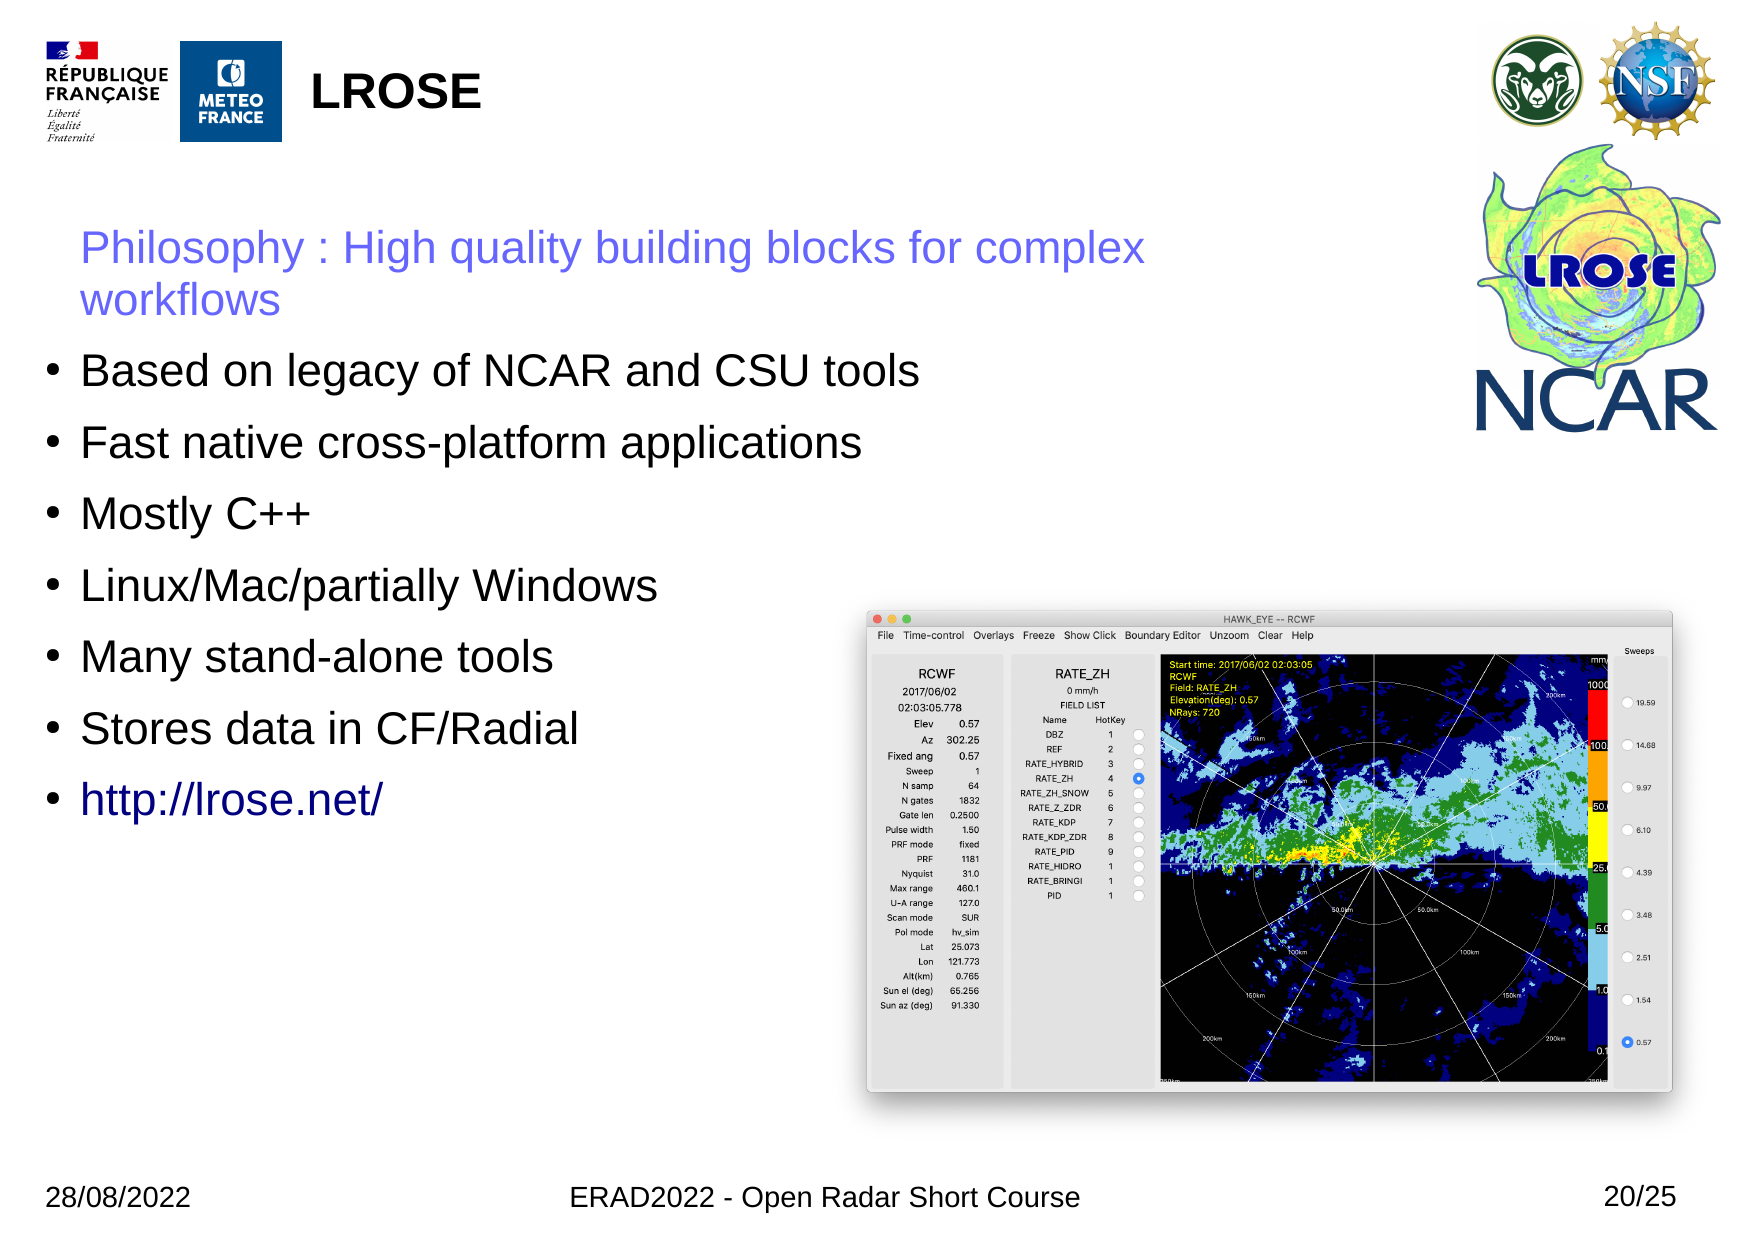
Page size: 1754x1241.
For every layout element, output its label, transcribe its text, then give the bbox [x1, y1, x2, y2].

picture [826, 583, 1713, 1146]
picture [1476, 19, 1717, 142]
picture [180, 41, 282, 142]
picture [1476, 143, 1721, 433]
title LROSE [310, 40, 1476, 142]
list Philosophy : High quality building blocks for complex workflows Based on legacy of NCAR and CSU tools Fast native cross-platform applications Mostly C++ Linux/Mac/partially Windows Many stand-alone tools Stores data in CF/Radial http://lrose.net/ [44, 222, 1335, 1118]
picture [46, 41, 172, 142]
